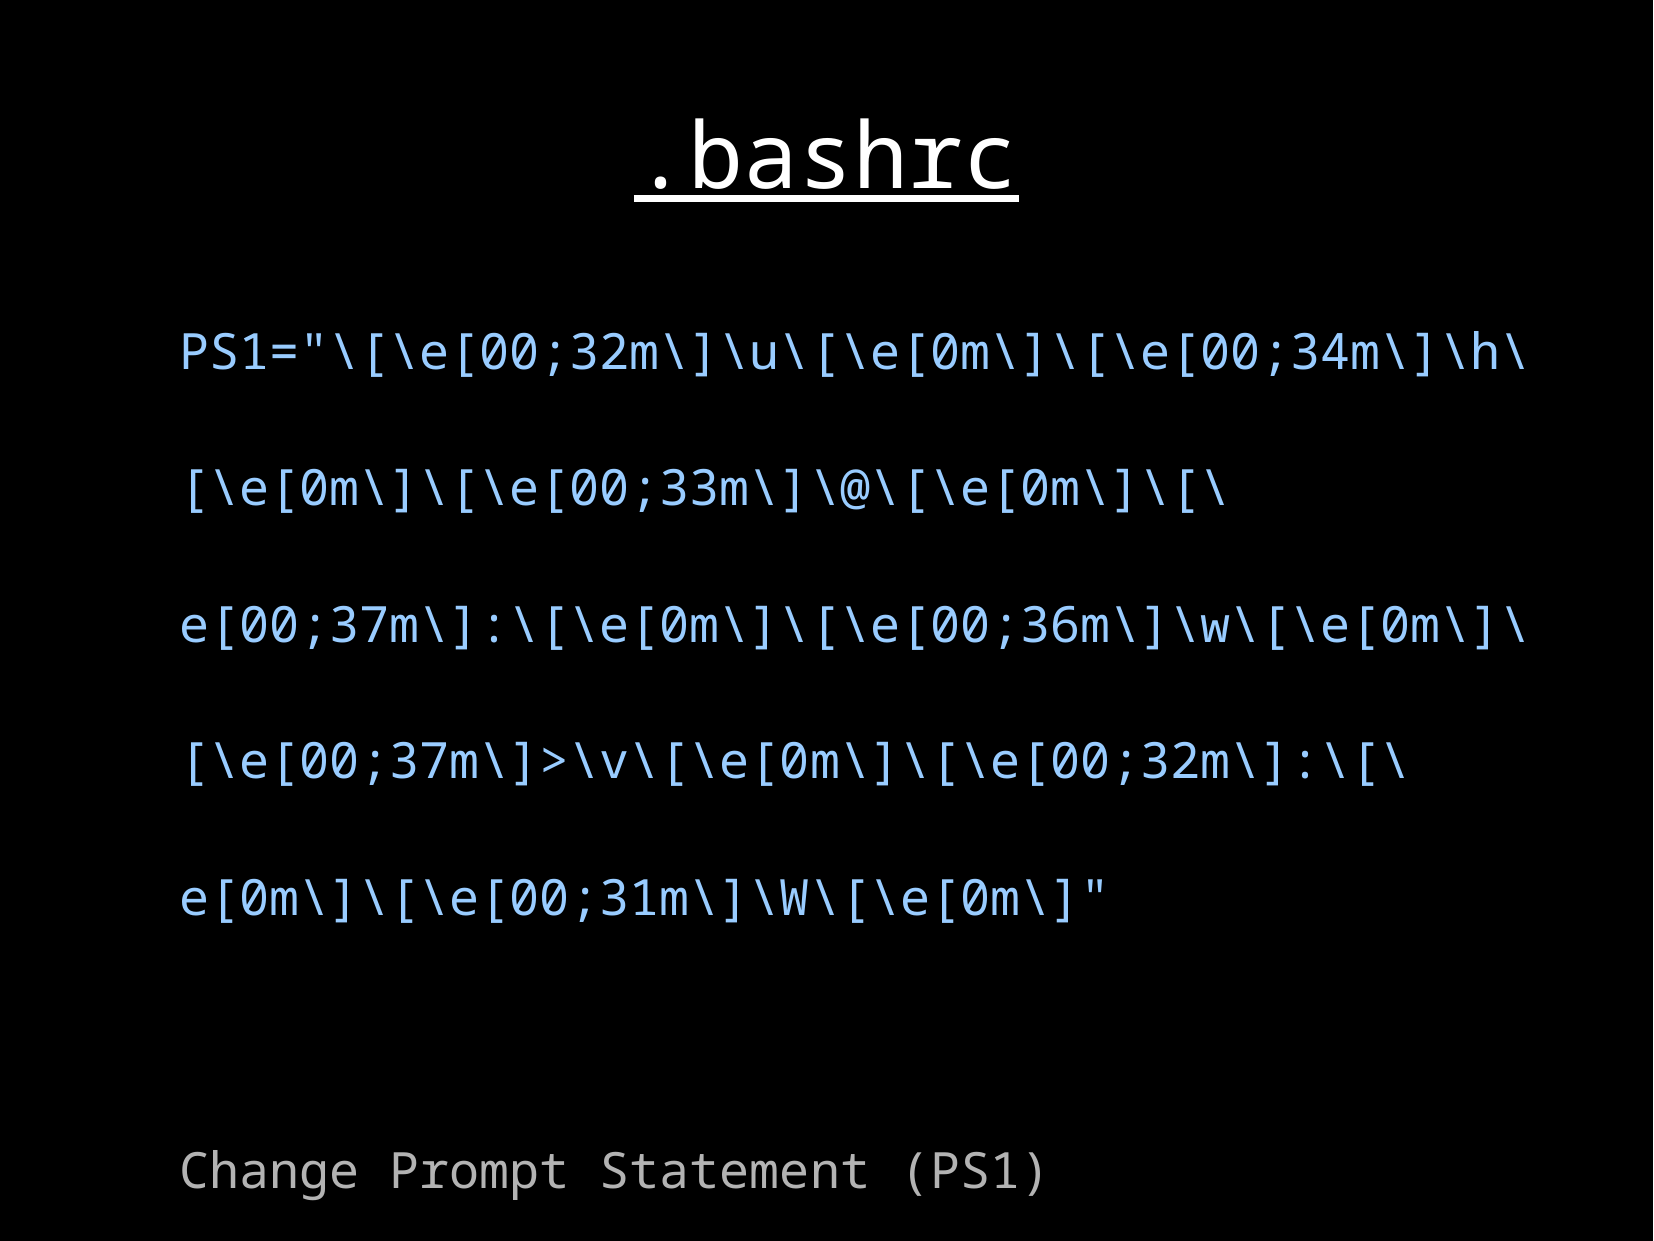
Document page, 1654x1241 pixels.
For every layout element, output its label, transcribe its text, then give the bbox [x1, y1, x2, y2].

title .bashrc [82, 49, 1571, 257]
text_box PS1="\[\e[00;32m\]\u\[\e[0m\]\[\e[00;34m\]\h\[\e[0m\]\[\e[00;33m\]\@\[\e[0m\]\[\e[00;37m\]:\[\e[0m\]\[\e[00;36m\]\w\[\e[0m\]\[\e[00;37m\]>\v\[\e[0m\]\[\e[00;32m\]:\[\e[0m\]\[\e[00;31m\]\W\[\e[0m\]" Change Prompt Statement (PS1) evan@computer:07:23 AM:/usr/local/src>bash:src: bashrcgenerator.com [165, 240, 1561, 1172]
